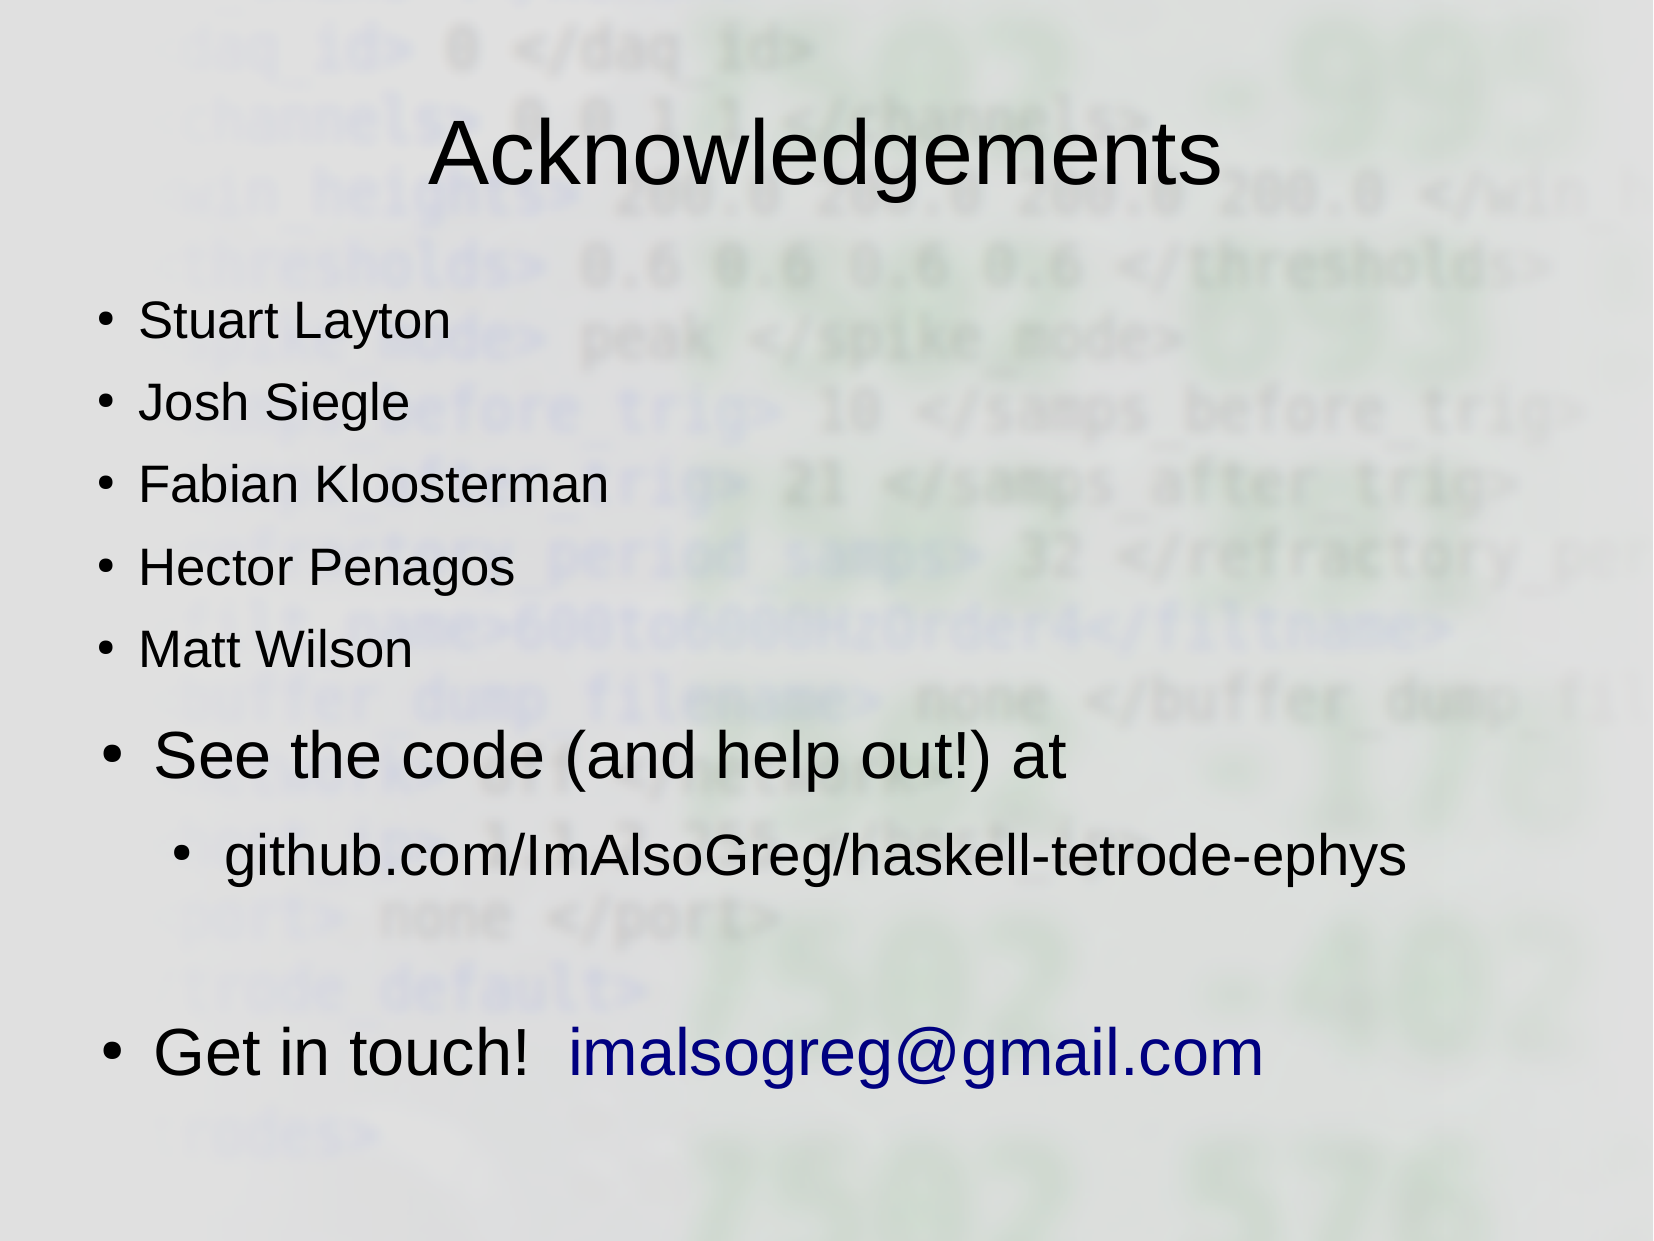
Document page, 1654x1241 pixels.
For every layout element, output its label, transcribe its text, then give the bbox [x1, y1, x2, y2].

list Stuart Layton Josh Siegle Fabian Kloosterman Hector Penagos Matt Wilson [82, 290, 1571, 681]
title Acknowledgements [82, 49, 1571, 257]
picture [0, 0, 1654, 1241]
list See the code (and help out!) at github.com/ImAlsoGreg/haskell-tetrode-ephys Get in touch! imalsogreg@gmail.com [82, 717, 1571, 1109]
